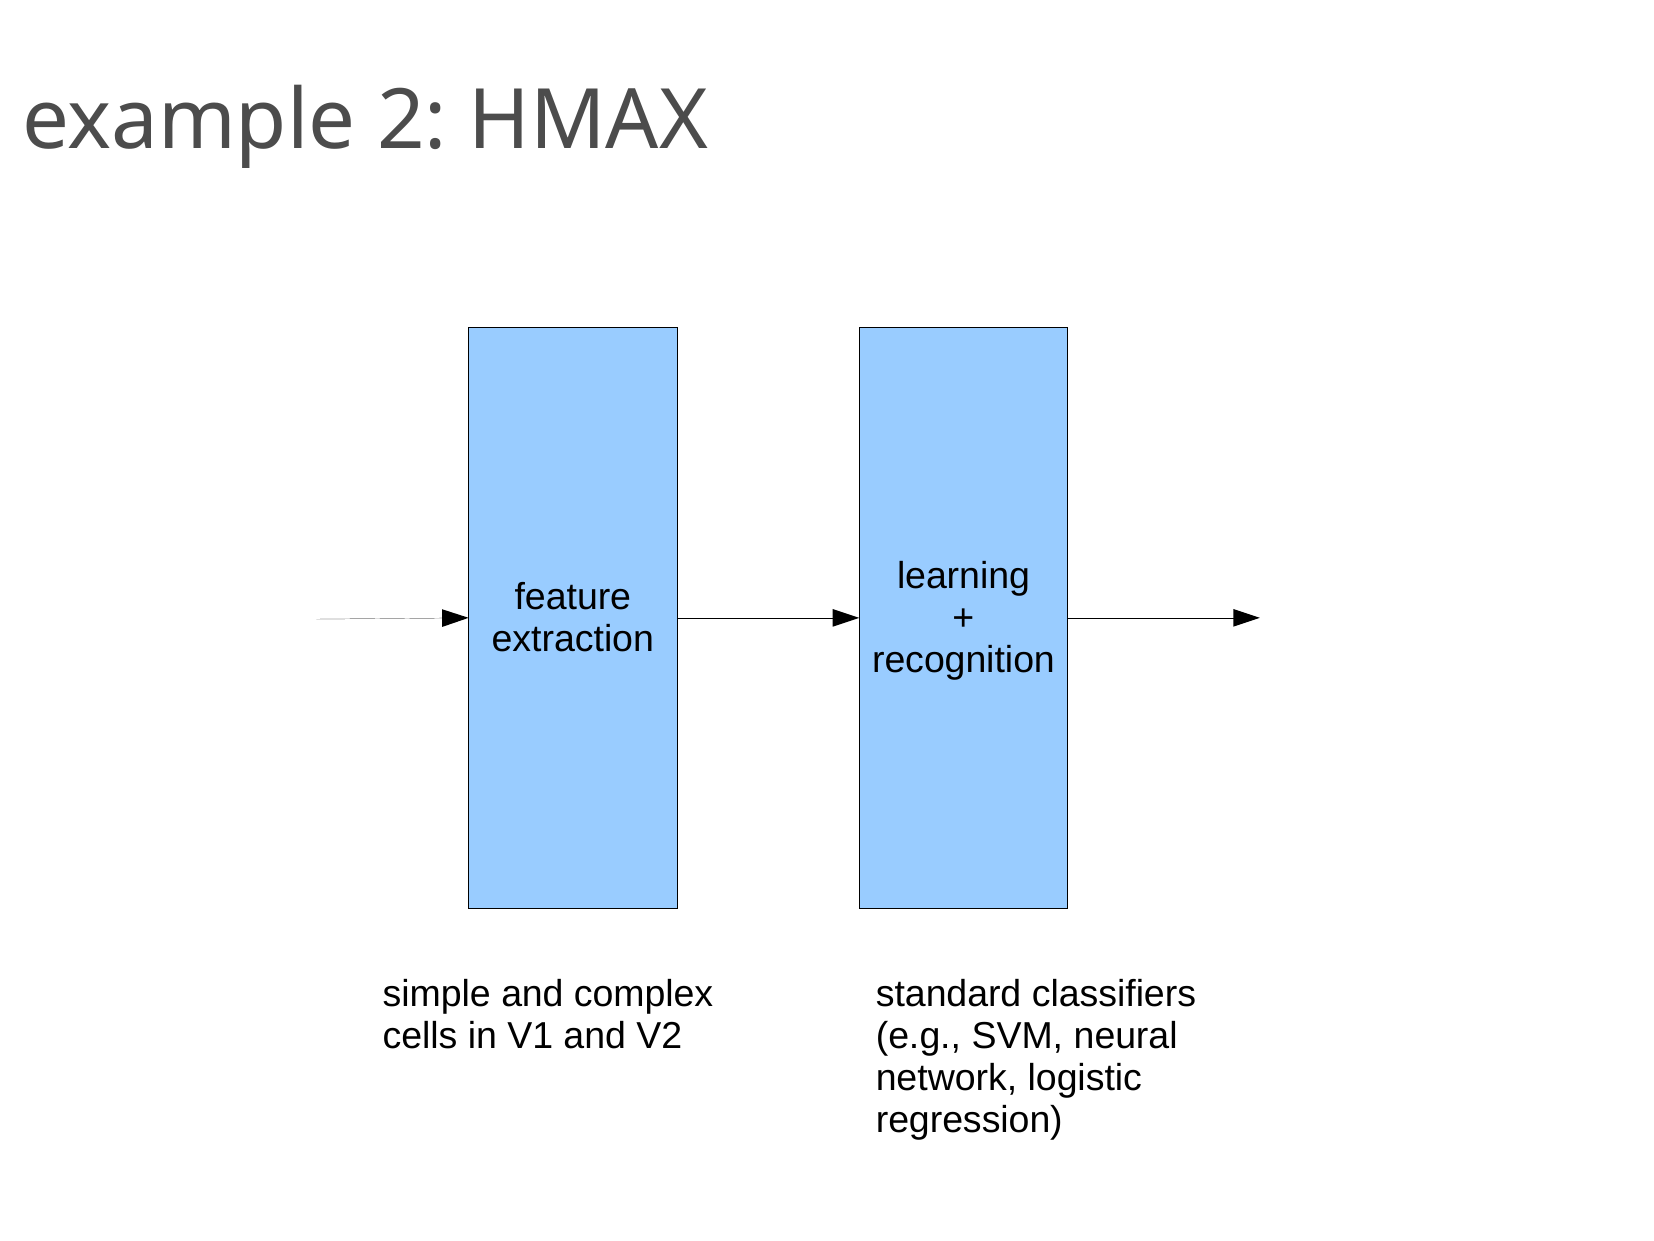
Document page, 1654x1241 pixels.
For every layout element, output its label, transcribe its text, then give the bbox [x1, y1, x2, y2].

text_box learning + recognition [859, 327, 1068, 909]
text_box simple and complex cells in V1 and V2 [368, 965, 789, 1065]
title example 2: HMAX [22, 19, 1654, 213]
text_box standard classifiers (e.g., SVM, neural network, logistic regression) [861, 965, 1299, 1149]
text_box feature extraction [468, 327, 678, 909]
